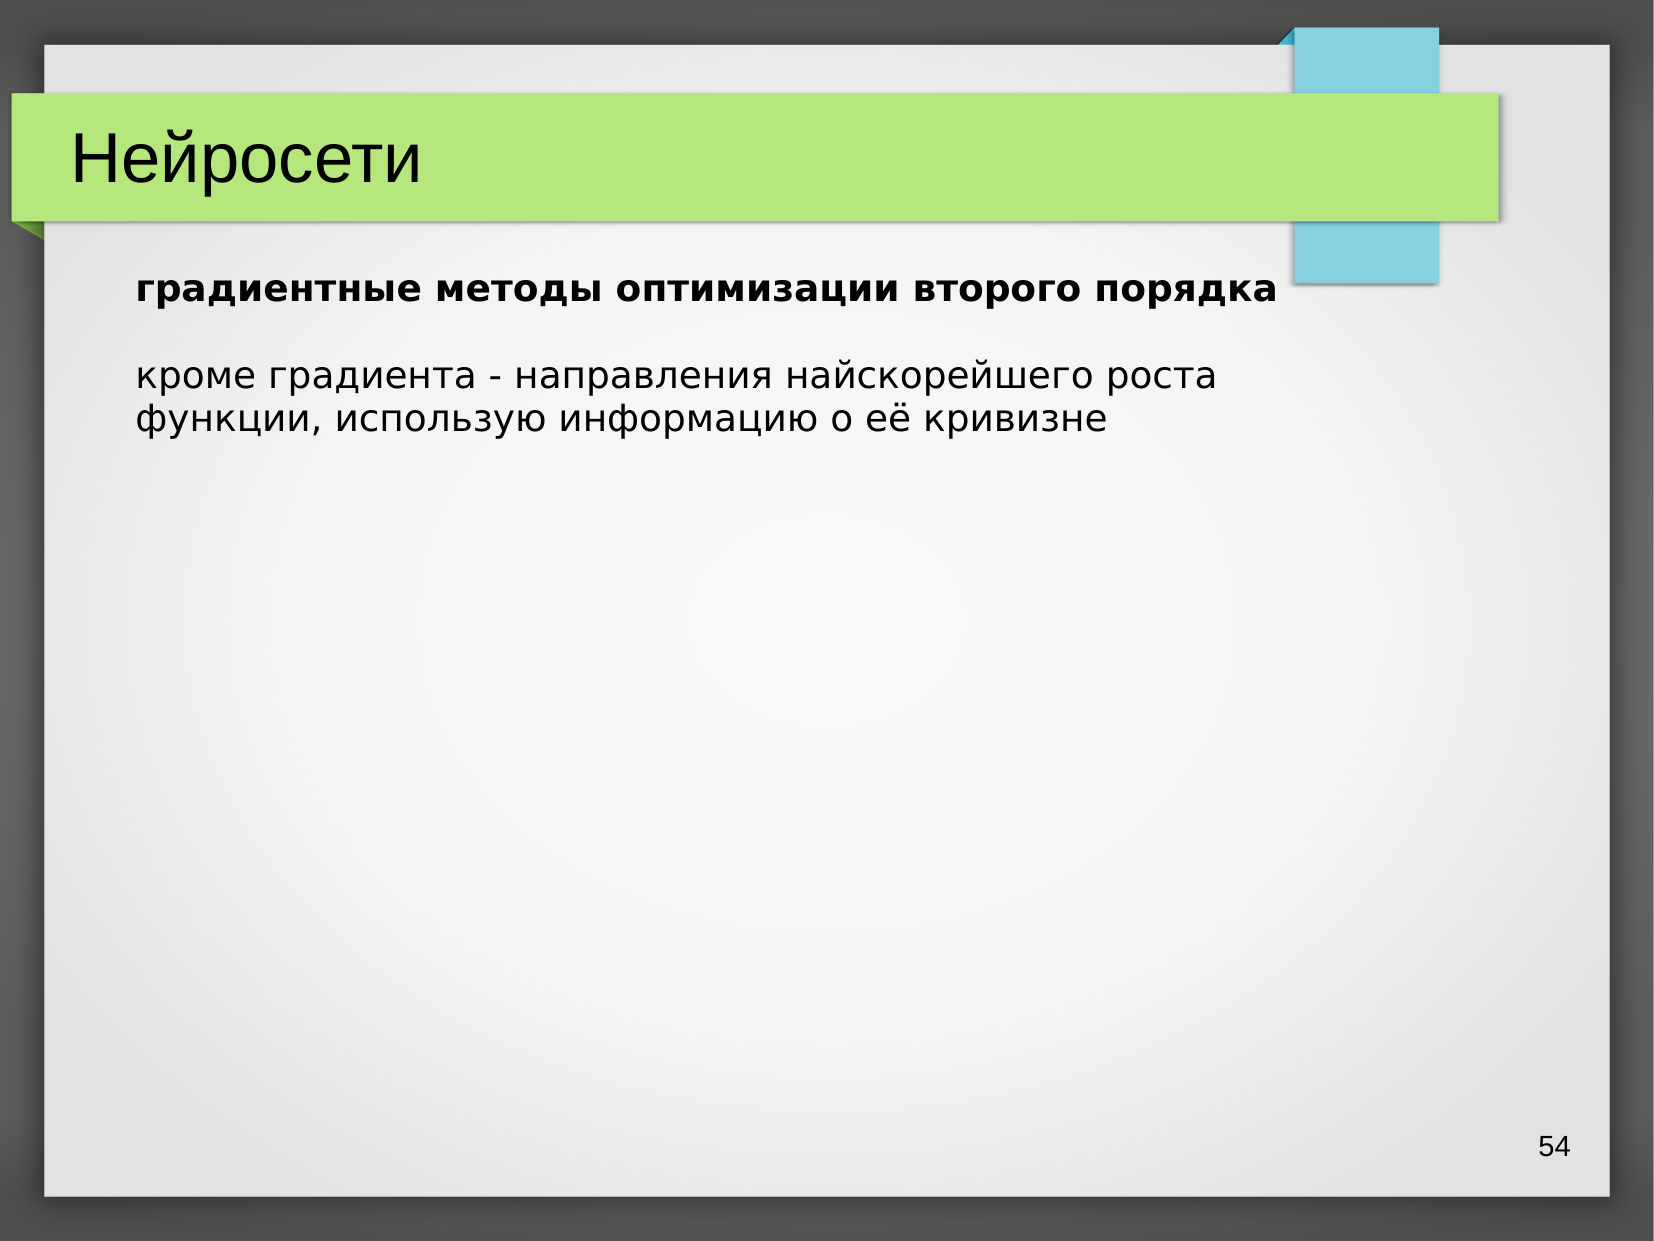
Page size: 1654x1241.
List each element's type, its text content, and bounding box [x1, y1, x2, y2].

text_box градиентные методы оптимизации второго порядка кроме градиента - направления найскорейшего роста функции, использую информацию о её кривизне [120, 259, 1371, 449]
title Нейросети [70, 118, 1205, 199]
picture [0, 0, 1654, 1241]
